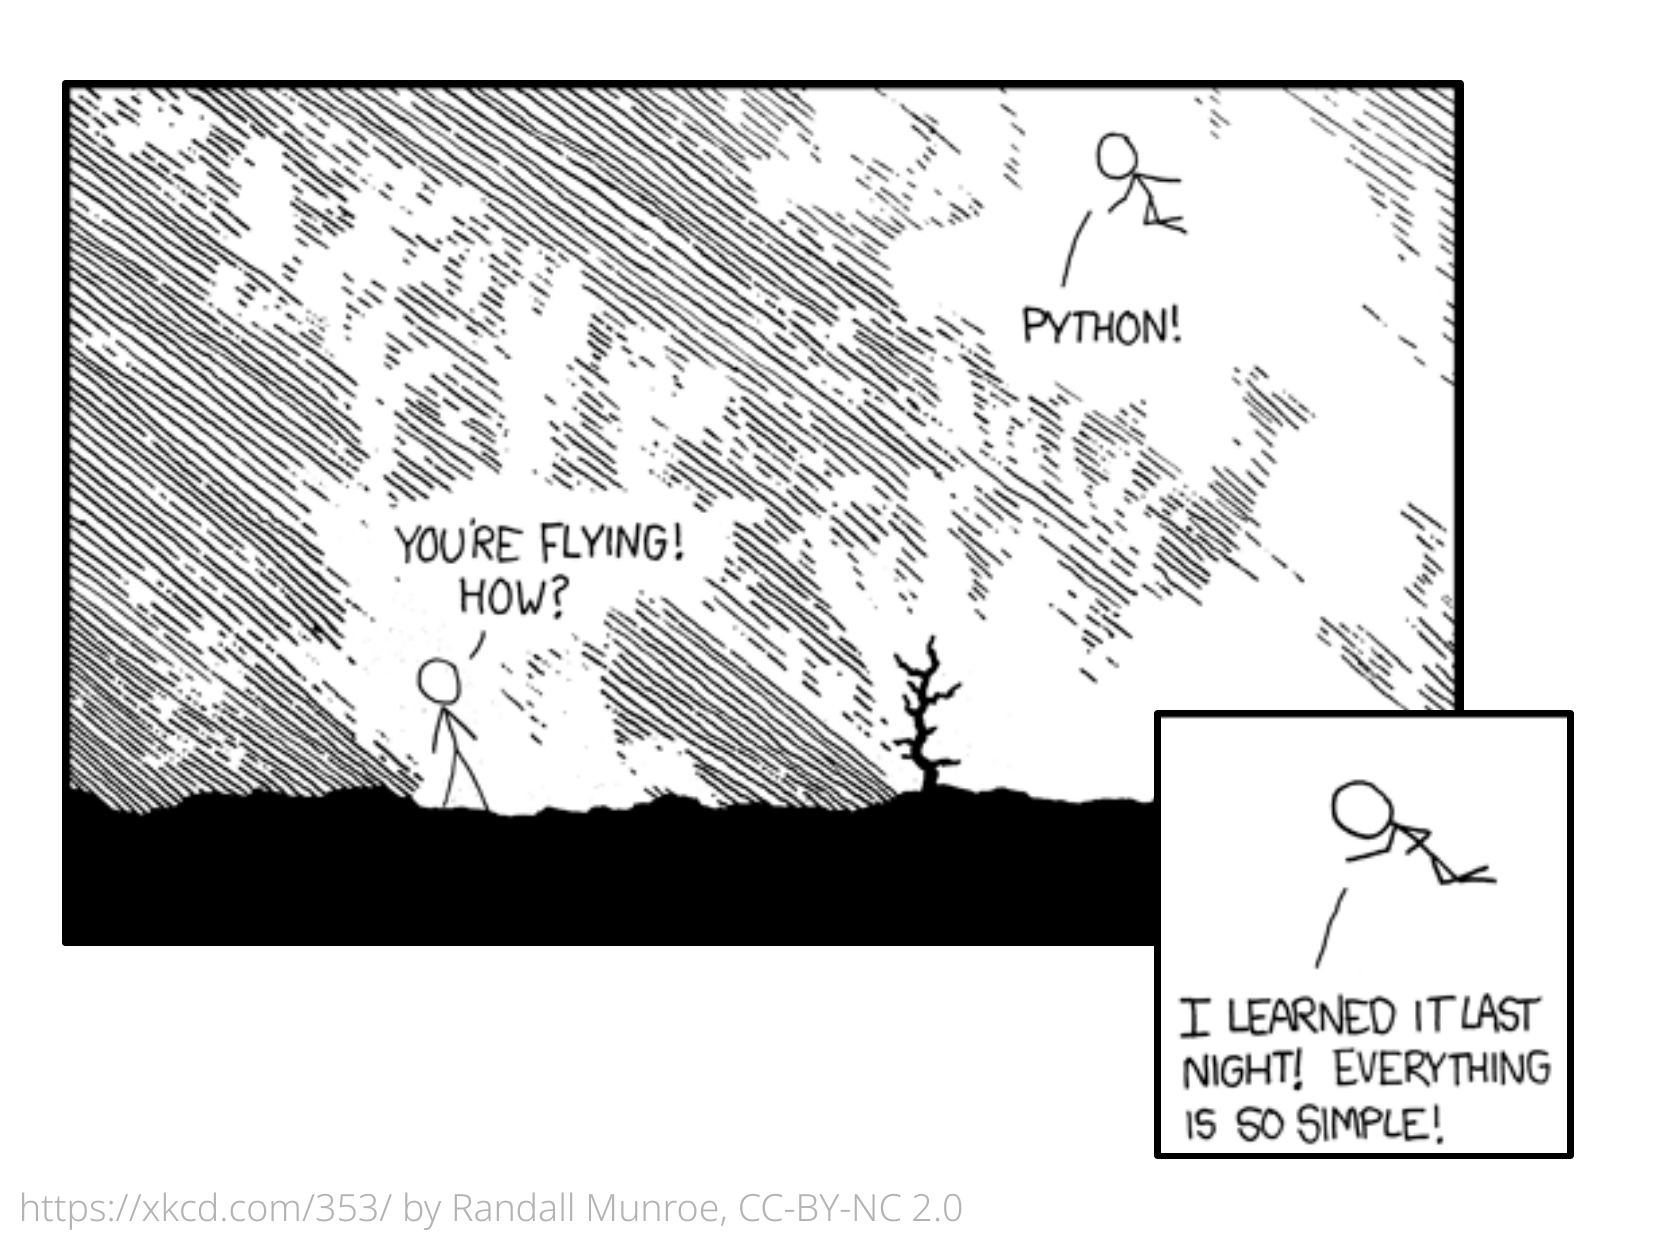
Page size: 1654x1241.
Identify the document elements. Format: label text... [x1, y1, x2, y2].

picture [68, 86, 1458, 940]
picture [1160, 716, 1568, 1153]
text_box https://xkcd.com/353/ by Randall Munroe, CC-BY-NC 2.0 [4, 1174, 1158, 1235]
